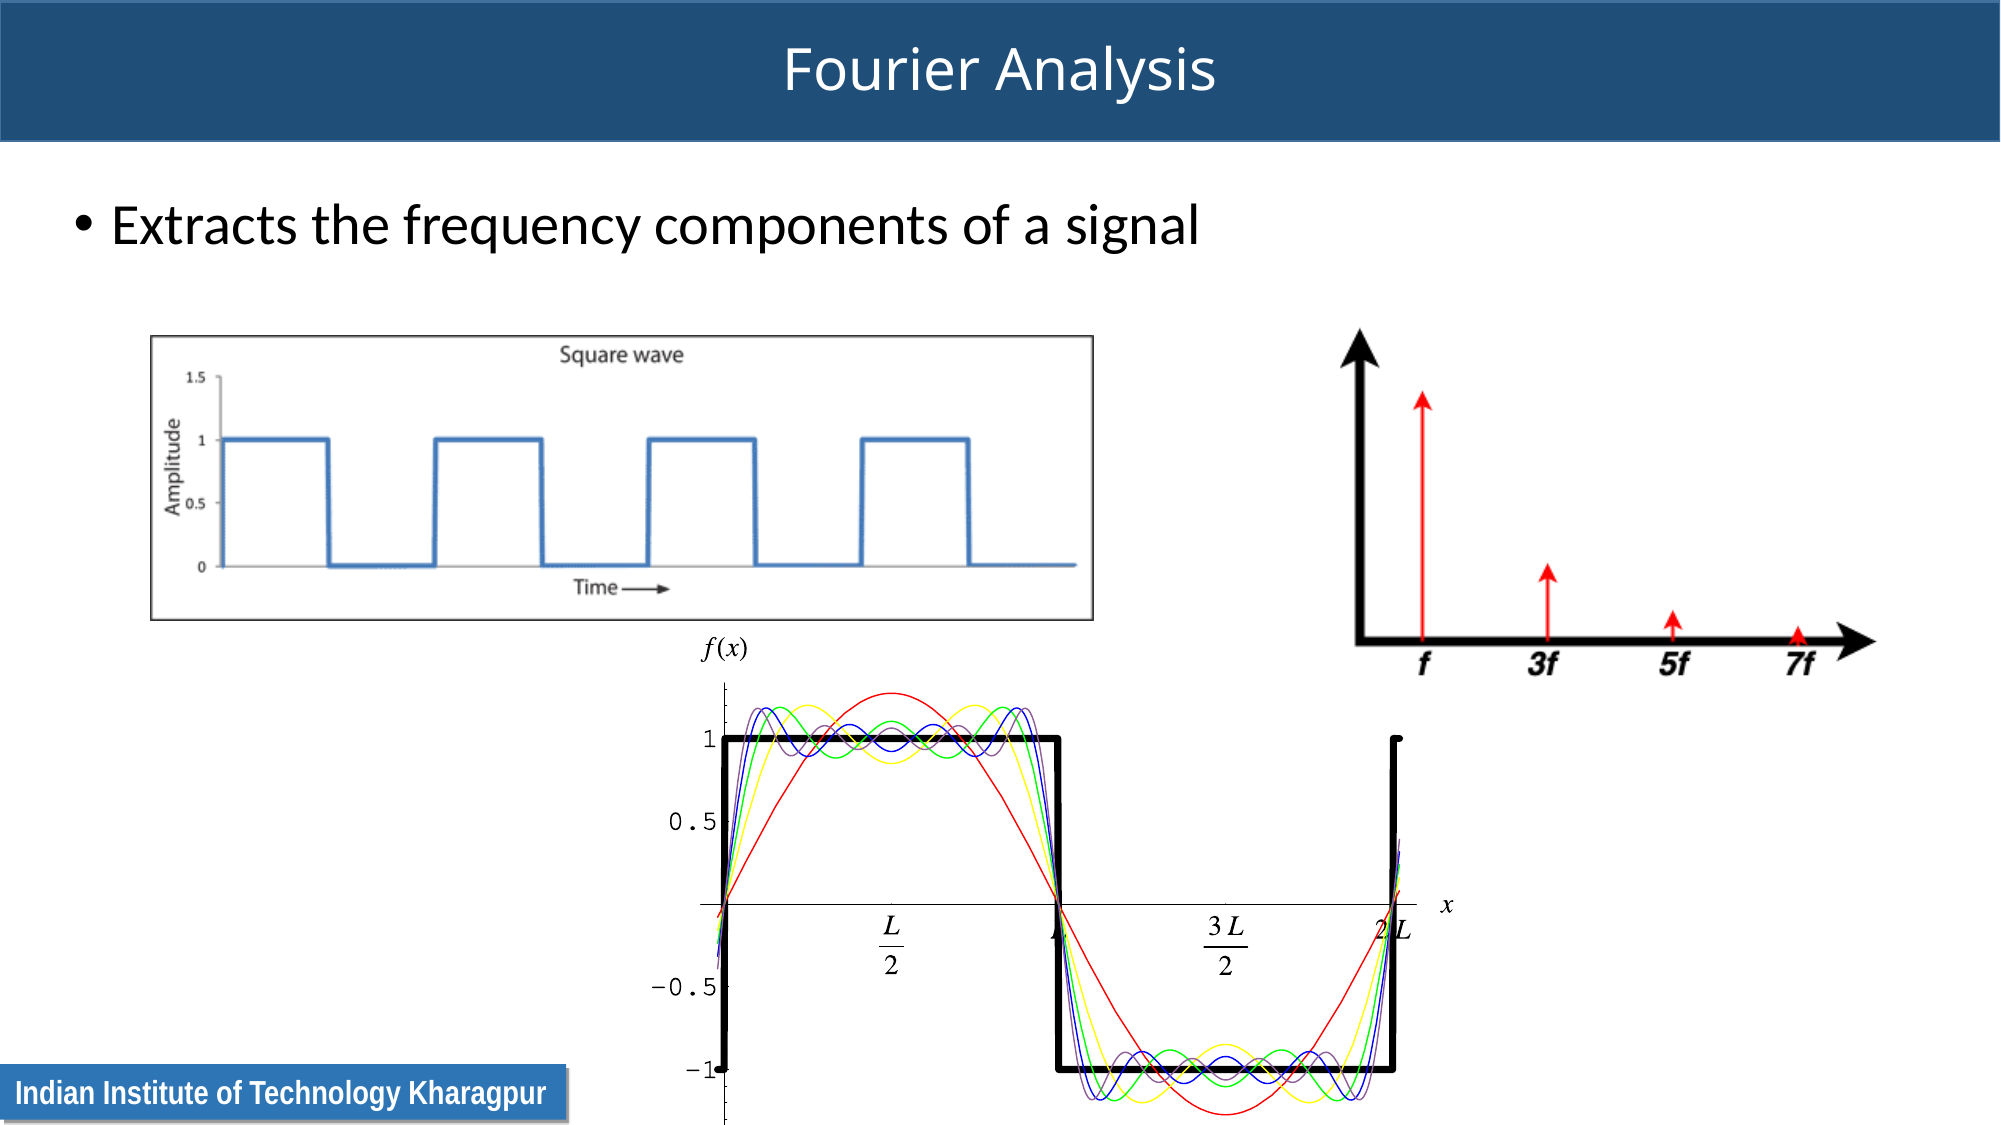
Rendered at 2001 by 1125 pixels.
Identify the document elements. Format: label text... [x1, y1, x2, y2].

list Extracts the frequency components of a signal [58, 186, 1954, 1065]
picture [150, 335, 1094, 621]
title Fourier Analysis [0, 1, 2000, 141]
picture [645, 312, 1893, 1125]
